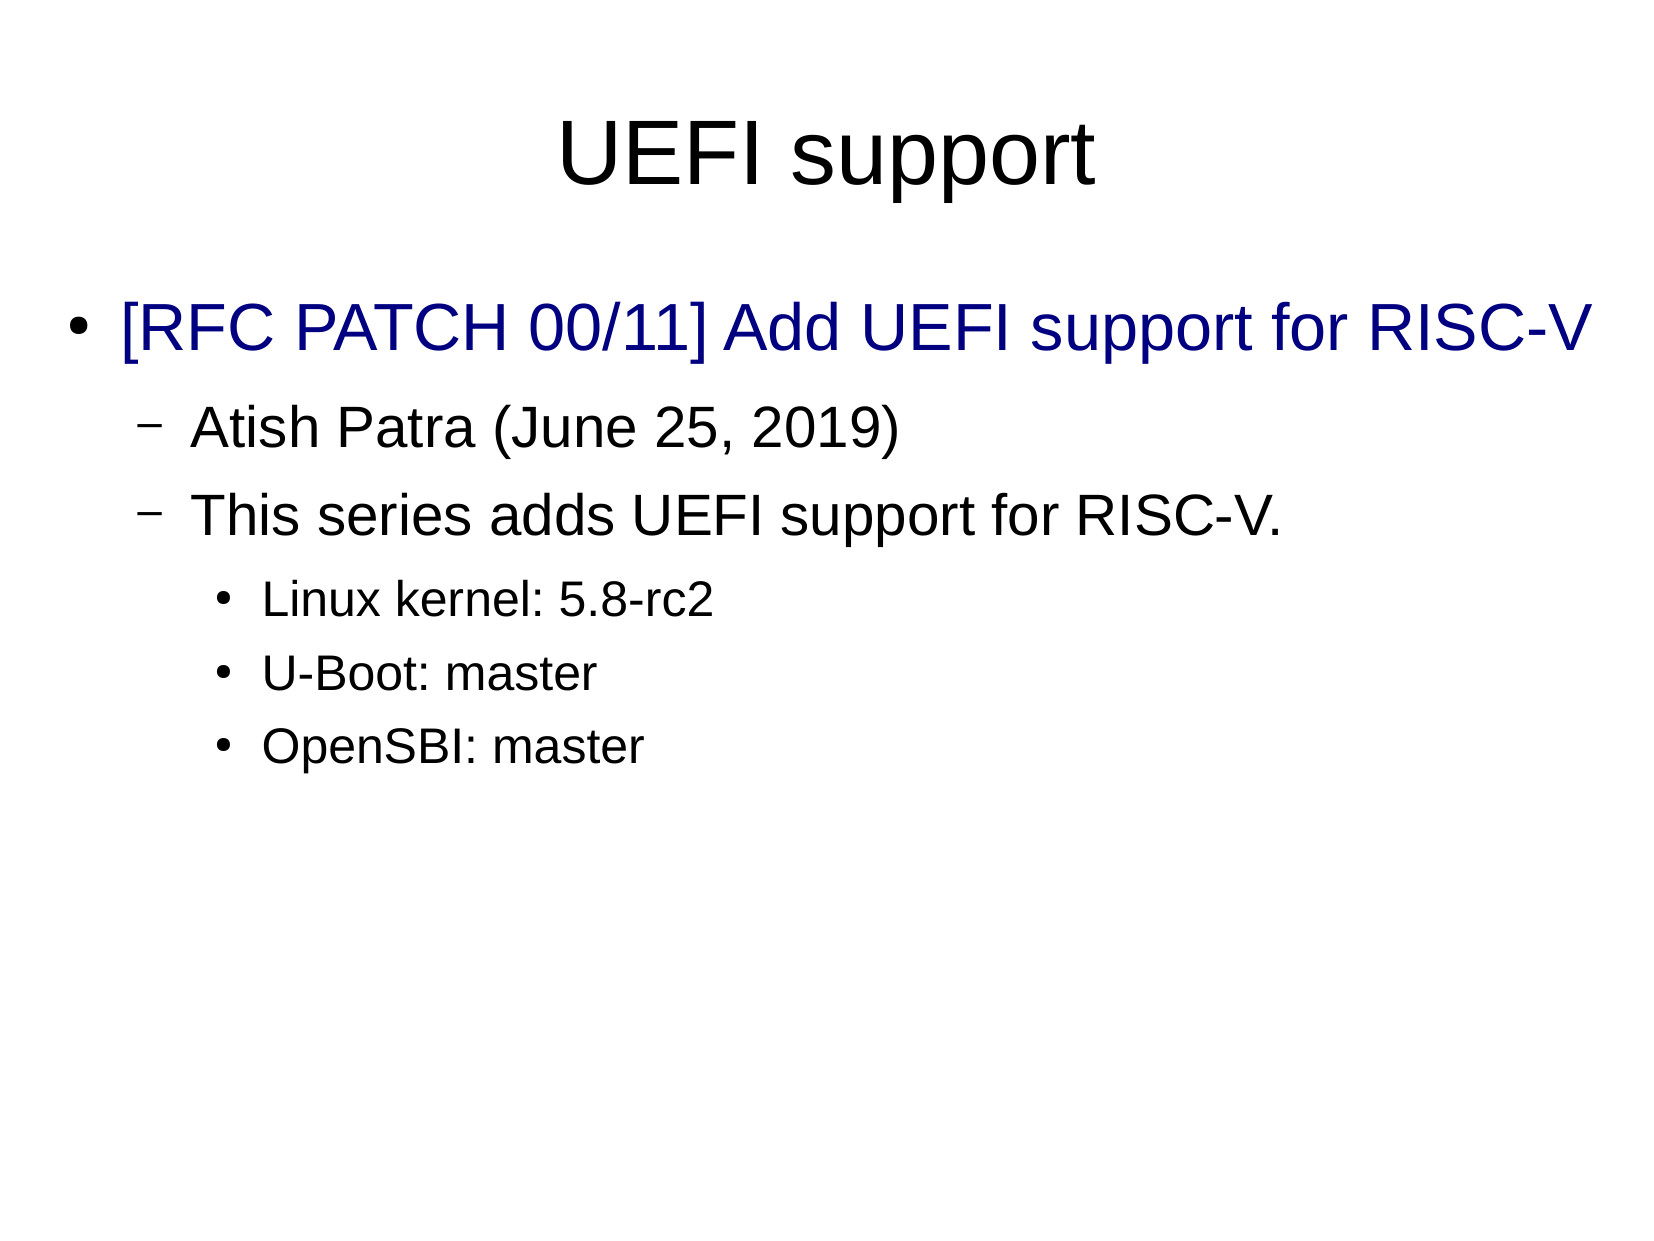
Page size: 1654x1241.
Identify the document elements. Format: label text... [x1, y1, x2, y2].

title UEFI support [82, 49, 1571, 257]
list [RFC PATCH 00/11] Add UEFI support for RISC-V Atish Patra (June 25, 2019) This series adds UEFI support for RISC-V. Linux kernel: 5.8-rc2 U-Boot: master OpenSBI: master [47, 290, 1597, 1010]
